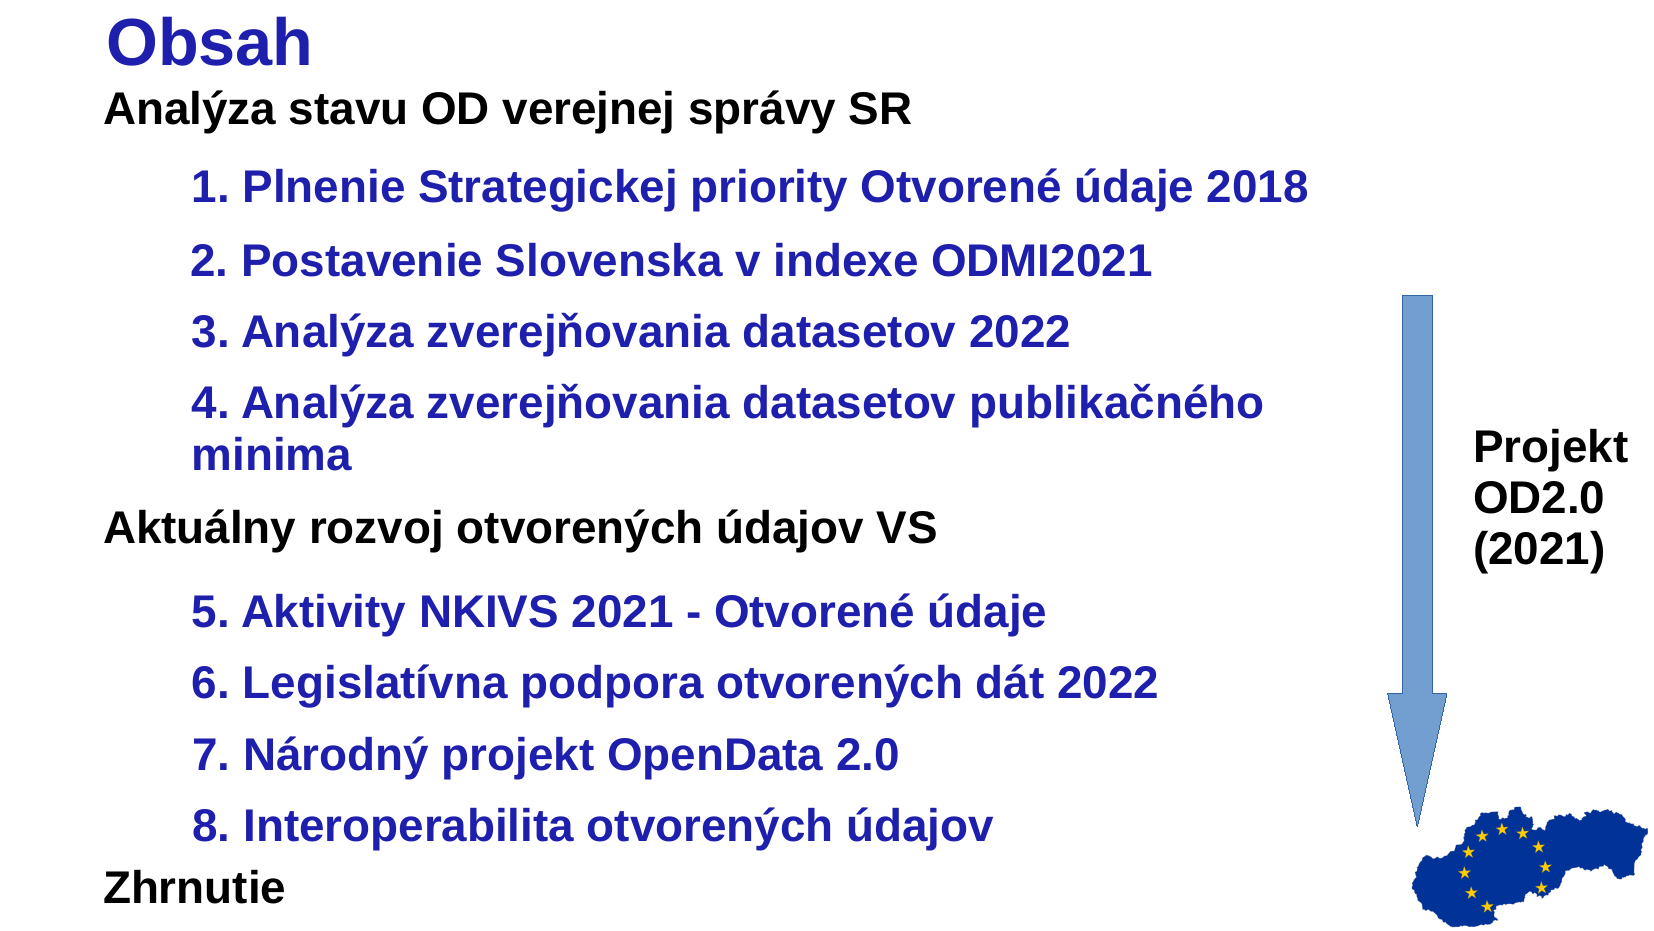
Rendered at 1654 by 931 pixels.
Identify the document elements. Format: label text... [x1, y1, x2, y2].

text_box 7. Národný projekt OpenData 2.0 [177, 721, 1288, 792]
text_box 2. Postavenie Slovenska v indexe ODMI2021 [175, 227, 1286, 294]
text_box 5. Aktivity NKIVS 2021 - Otvorené údaje [177, 613, 1270, 645]
text_box Aktuálny rozvoj otvorených údajov VS [88, 494, 1270, 613]
text_box 4. Analýza zverejňovania datasetov publikačného minima [177, 369, 1287, 488]
text_box [1387, 295, 1447, 827]
title Obsah [106, 0, 1294, 120]
text_box 8. Interoperabilita otvorených údajov [177, 792, 1288, 910]
text_box 3. Analýza zverejňovania datasetov 2022 [177, 299, 1287, 366]
text_box 1. Plnenie Strategickej priority Otvorené údaje 2018 [177, 153, 1359, 271]
text_box Projekt OD2.0 (2021) [1458, 413, 1654, 582]
text_box Zhrnutie [88, 855, 1270, 931]
text_box 6. Legislatívna podpora otvorených dát 2022 [177, 649, 1287, 716]
picture [1406, 797, 1654, 931]
text_box Analýza stavu OD verejnej správy SR [88, 75, 1270, 193]
